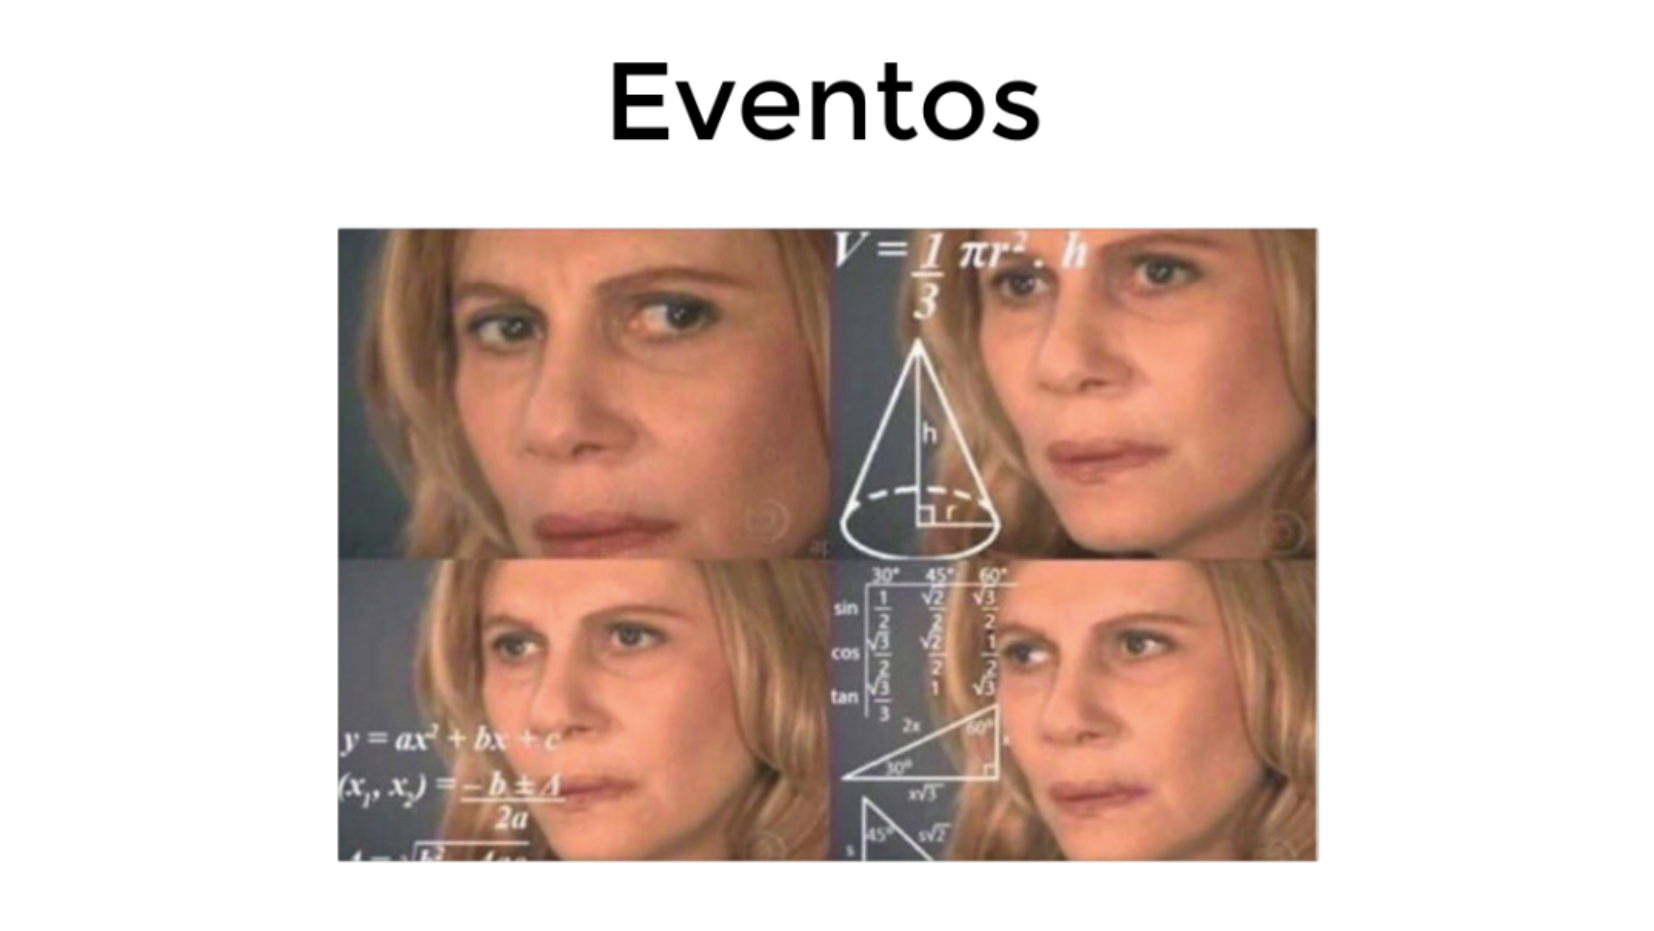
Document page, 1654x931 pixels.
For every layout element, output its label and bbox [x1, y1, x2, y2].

picture [230, 0, 1427, 930]
